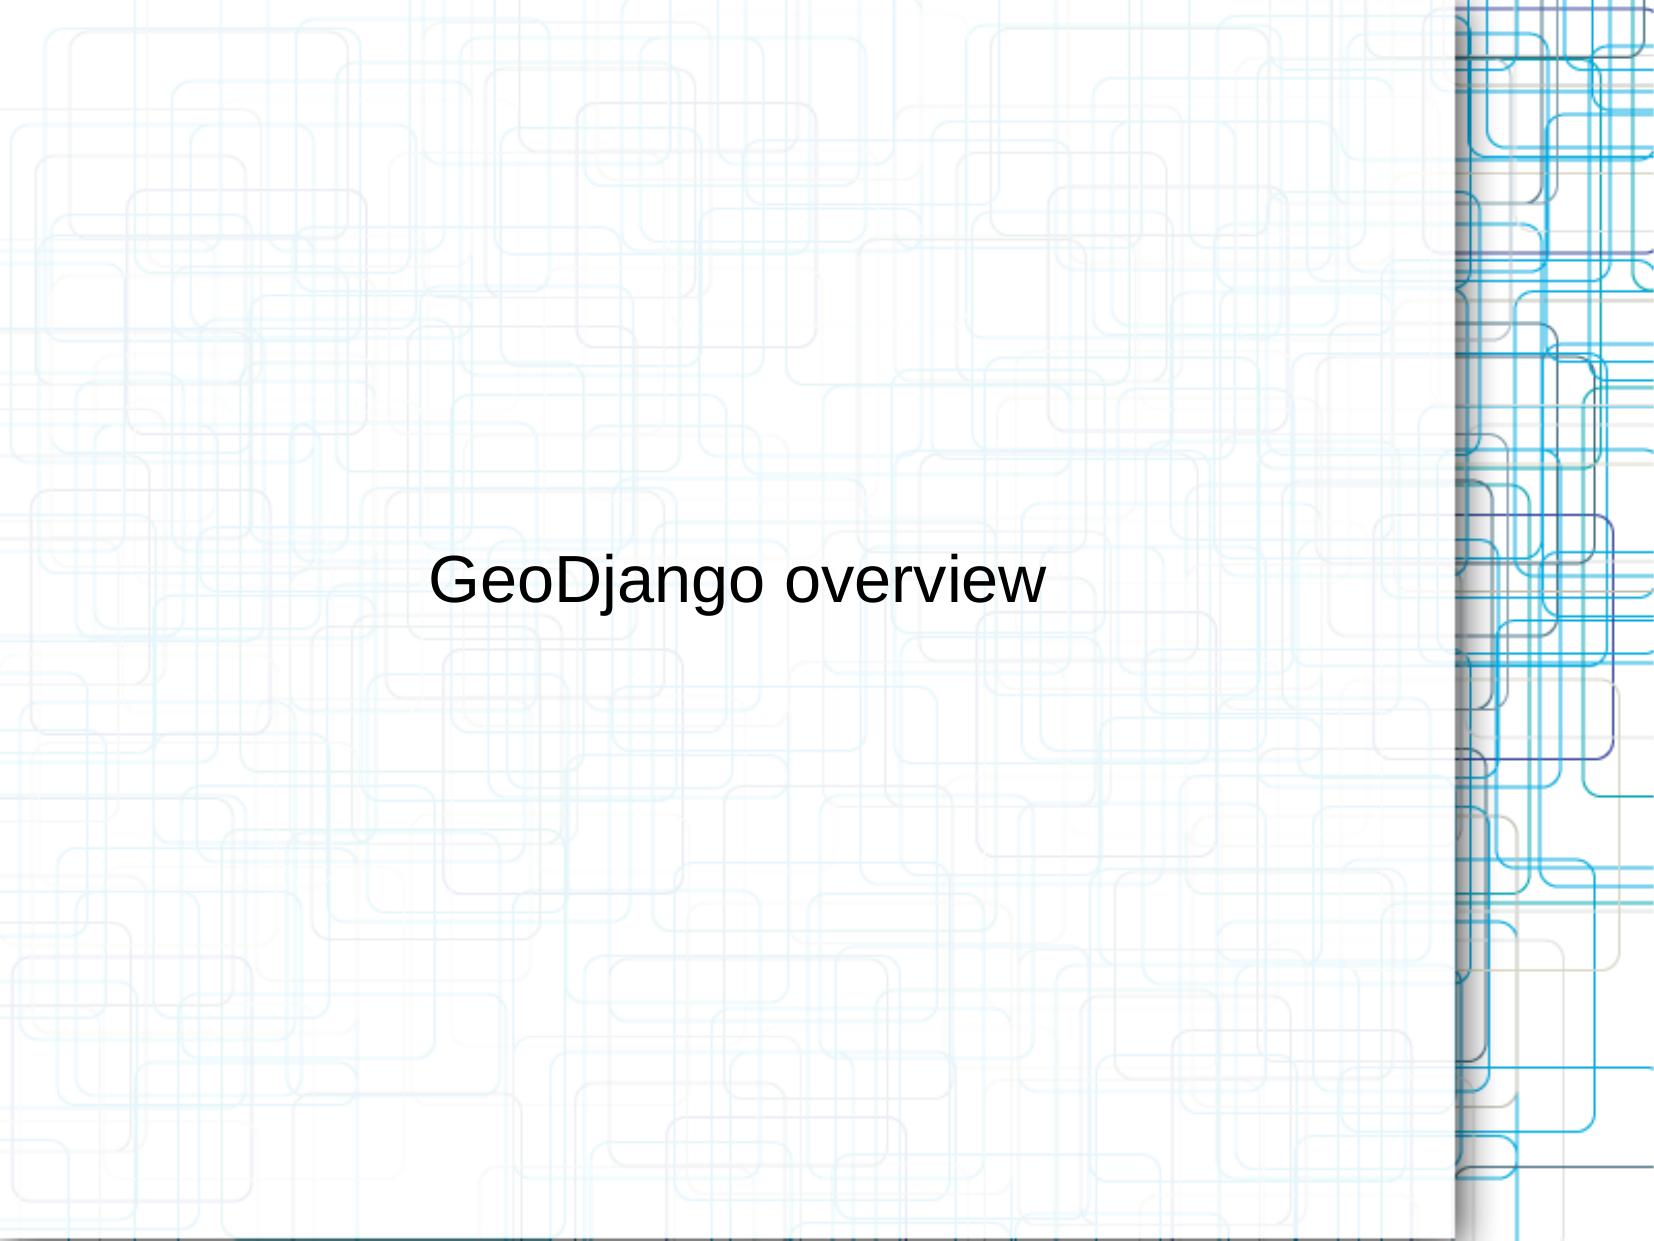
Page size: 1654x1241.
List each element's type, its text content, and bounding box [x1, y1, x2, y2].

subtitle GeoDjango overview [59, 56, 1418, 1102]
picture [0, 0, 1654, 1241]
